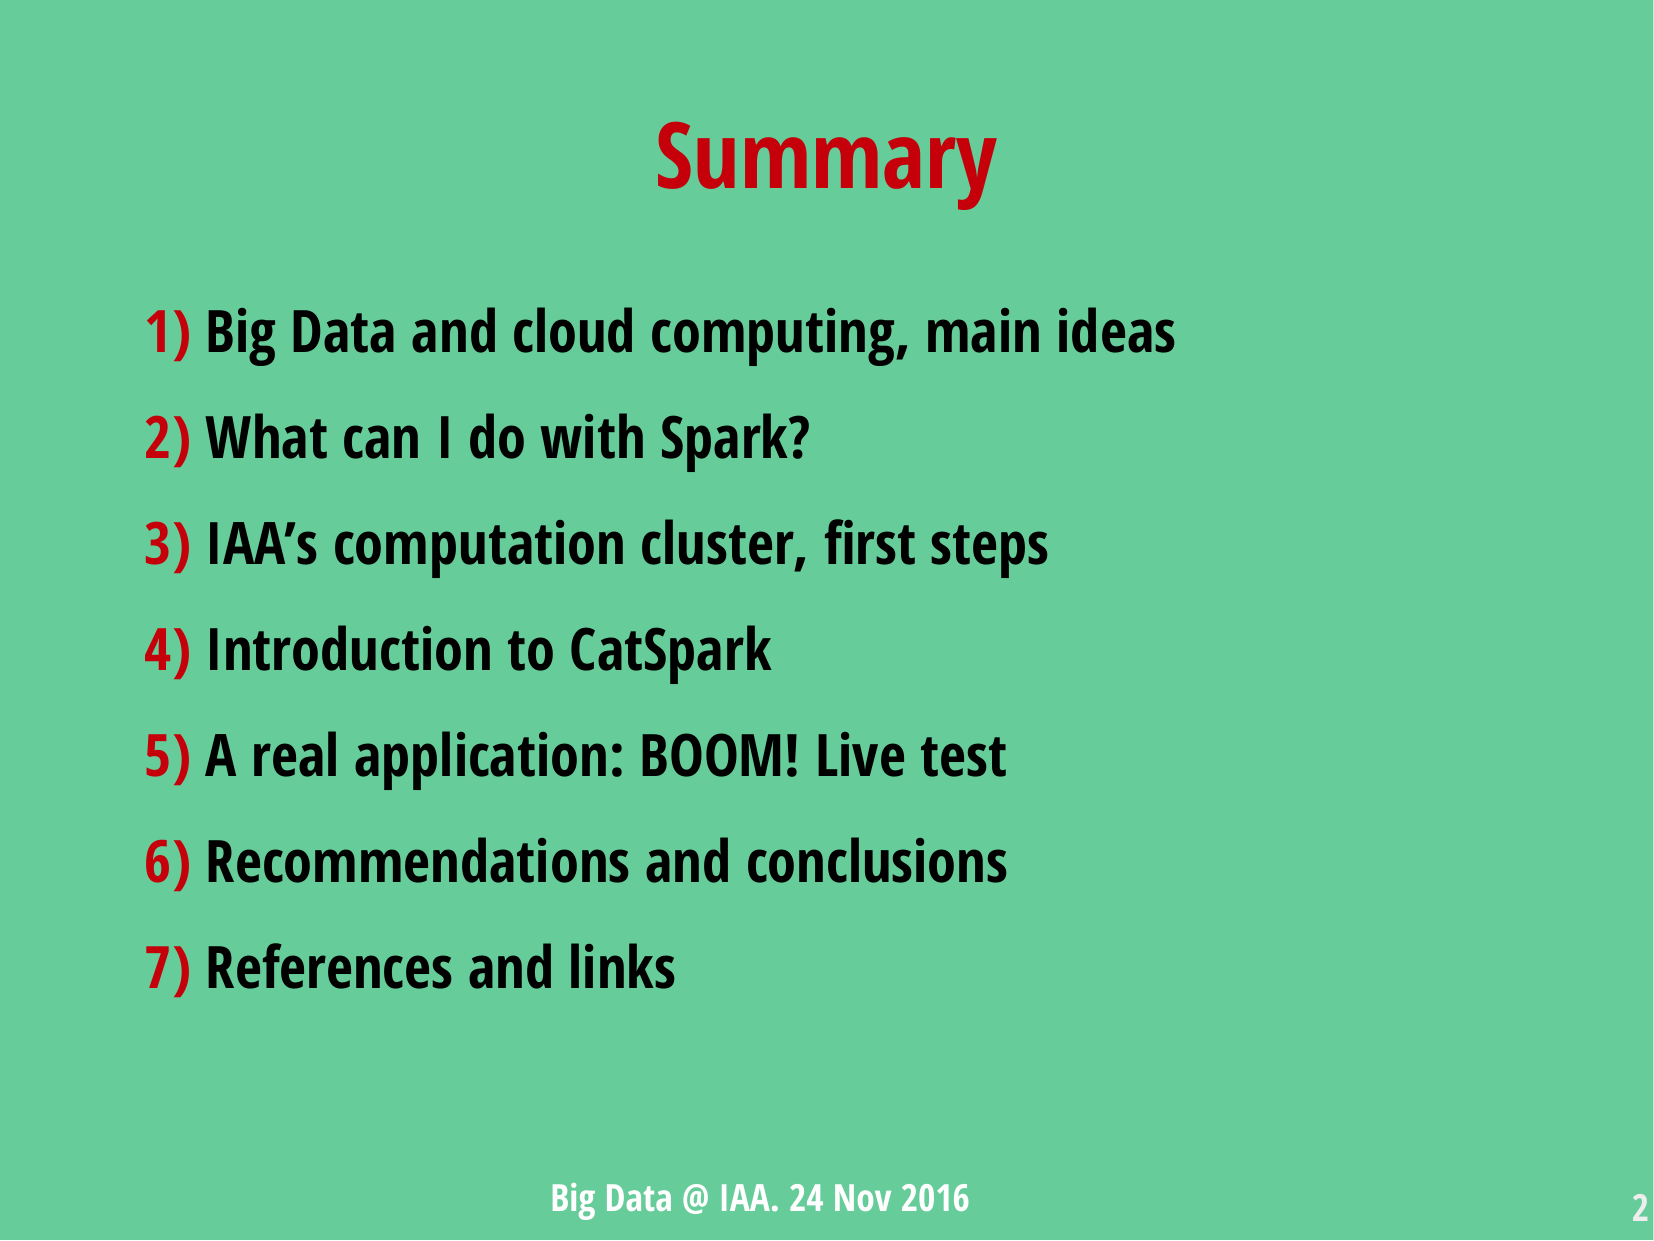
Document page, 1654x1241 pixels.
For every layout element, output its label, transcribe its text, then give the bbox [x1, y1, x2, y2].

title Summary [82, 49, 1571, 257]
list 1) Big Data and cloud computing, main ideas 2) What can I do with Spark? 3) IAA’s computation cluster, first steps 4) Introduction to CatSpark 5) A real application: BOOM! Live test 6) Recommendations and conclusions 7) References and links [82, 290, 1571, 1010]
